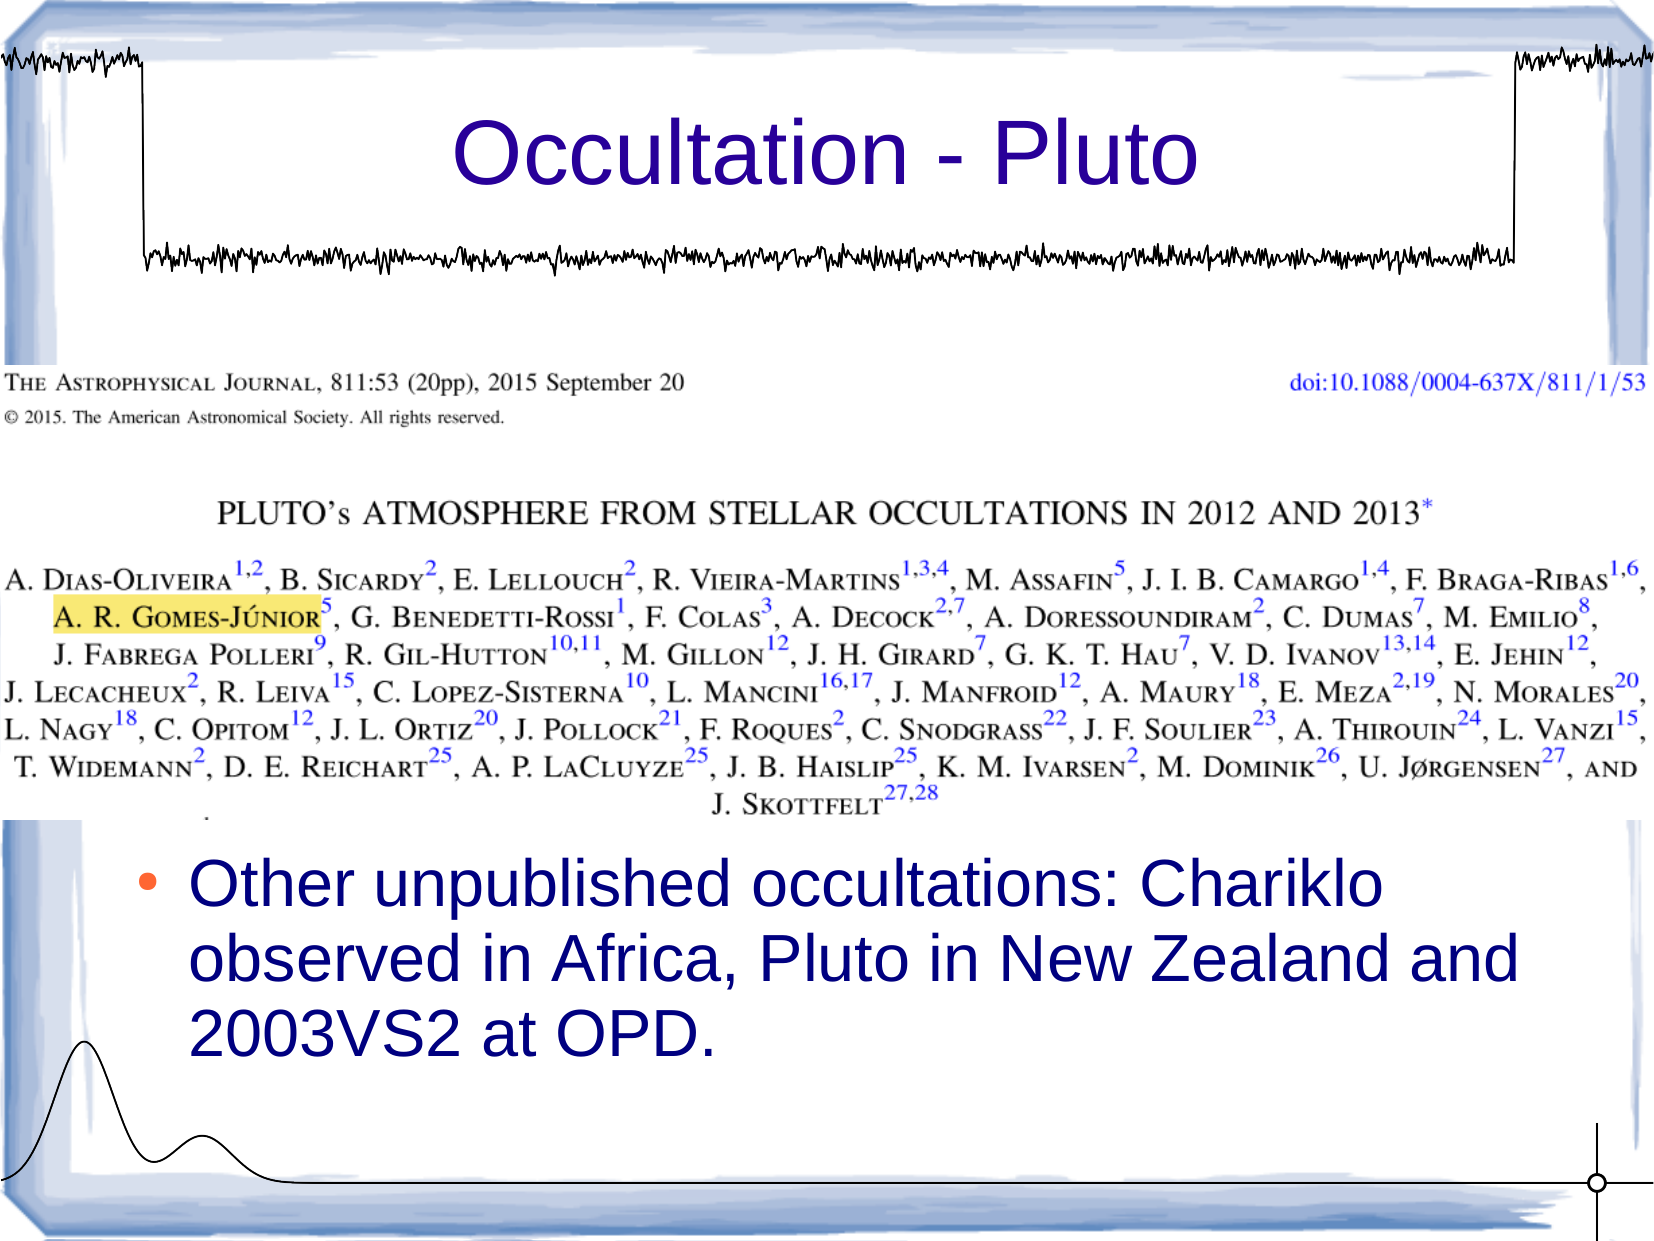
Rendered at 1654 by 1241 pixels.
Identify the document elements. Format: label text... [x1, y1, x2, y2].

title Occultation - Pluto [82, 49, 1571, 257]
list Other unpublished occultations: Chariklo observed in Africa, Pluto in New Zealand and 2003VS2 at OPD. [118, 324, 1571, 1071]
picture [0, 0, 1654, 1241]
